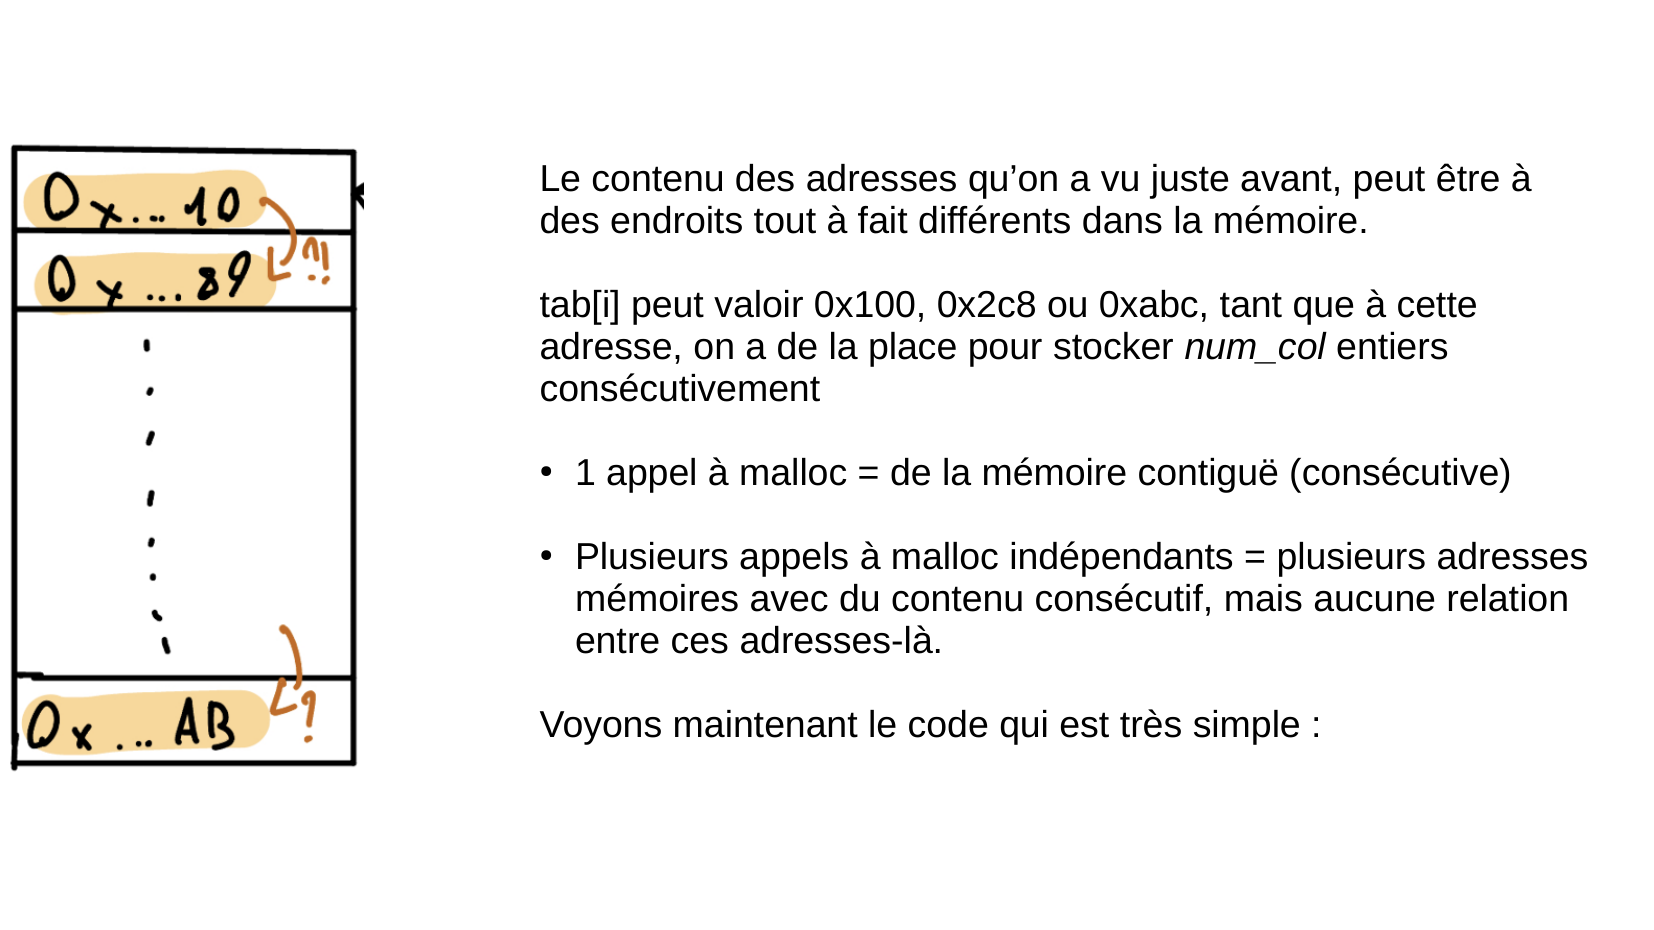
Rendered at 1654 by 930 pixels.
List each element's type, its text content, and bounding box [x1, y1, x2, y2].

picture [0, 128, 364, 785]
text_box Le contenu des adresses qu’on a vu juste avant, peut être à des endroits tout à fait différents dans la mémoire. tab[i] peut valoir 0x100, 0x2c8 ou 0xabc, tant que à cette adresse, on a de la place pour stocker num_col entiers consécutivement 1 appel à malloc = de la mémoire contiguë (consécutive) Plusieurs appels à malloc indépendants = plusieurs adresses mémoires avec du contenu consécutif, mais aucune relation entre ces adresses-là. Voyons maintenant le code qui est très simple : [524, 149, 1612, 788]
